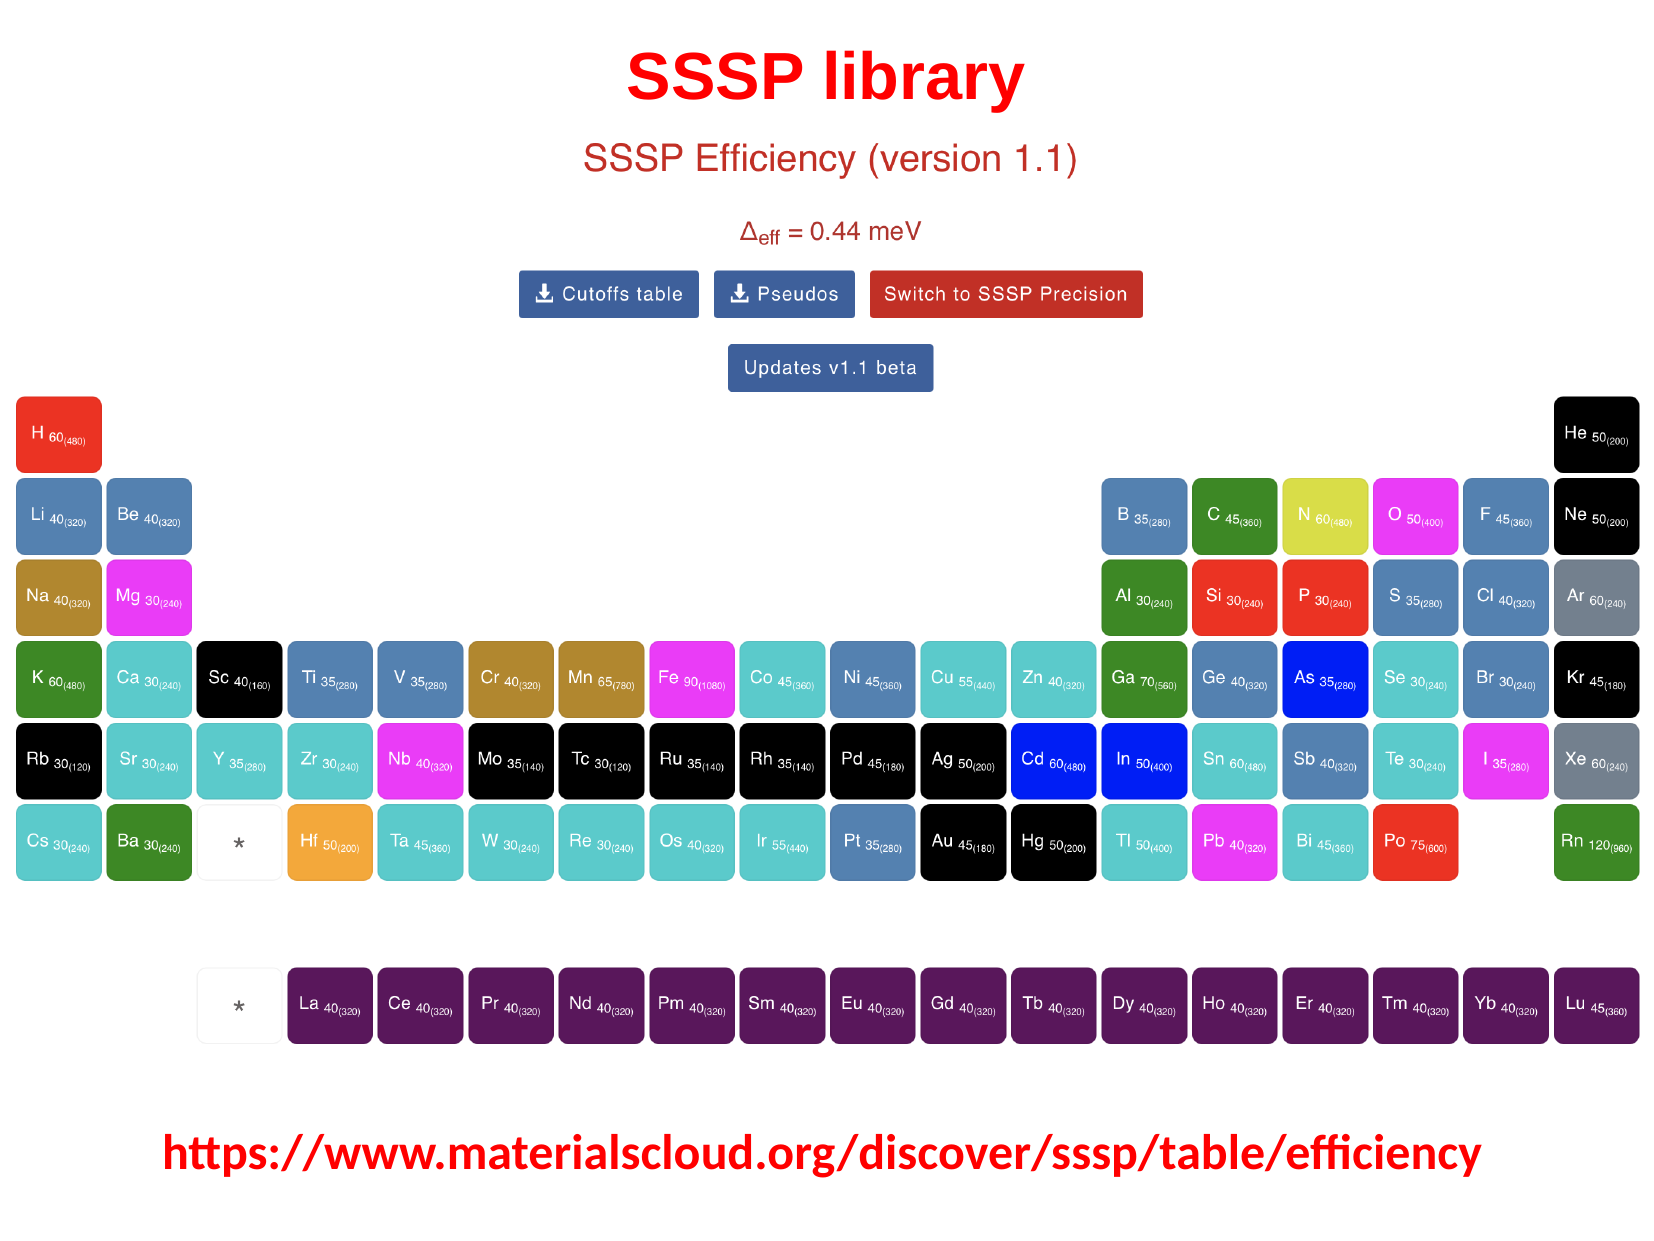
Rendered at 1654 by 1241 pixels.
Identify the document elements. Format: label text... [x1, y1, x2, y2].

picture [0, 135, 1653, 1074]
text_box https://www.materialscloud.org/discover/sssp/table/efficiency [147, 1112, 1562, 1187]
title SSSP library [82, 30, 1571, 116]
